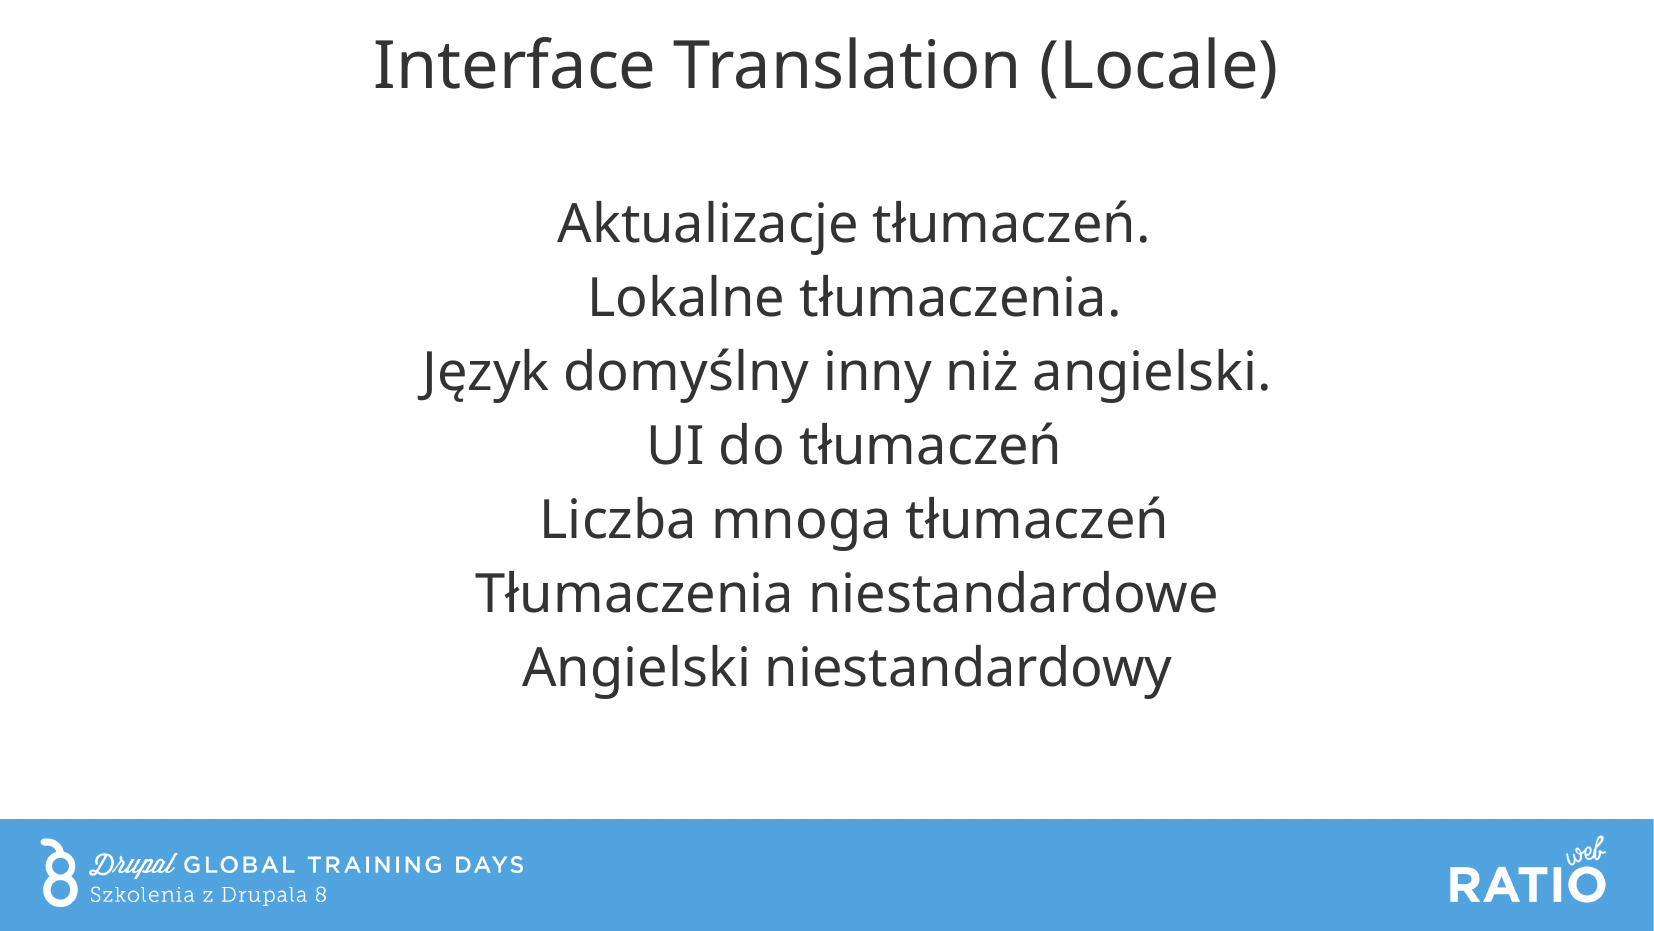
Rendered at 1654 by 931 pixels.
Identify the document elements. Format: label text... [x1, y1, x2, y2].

picture [0, 0, 1654, 931]
subtitle Interface Translation (Locale) Aktualizacje tłumaczeń. Lokalne tłumaczenia. Język domyślny inny niż angielski. UI do tłumaczeń Liczba mnoga tłumaczeń Tłumaczenia niestandardowe Angielski niestandardowy [82, 37, 1571, 758]
